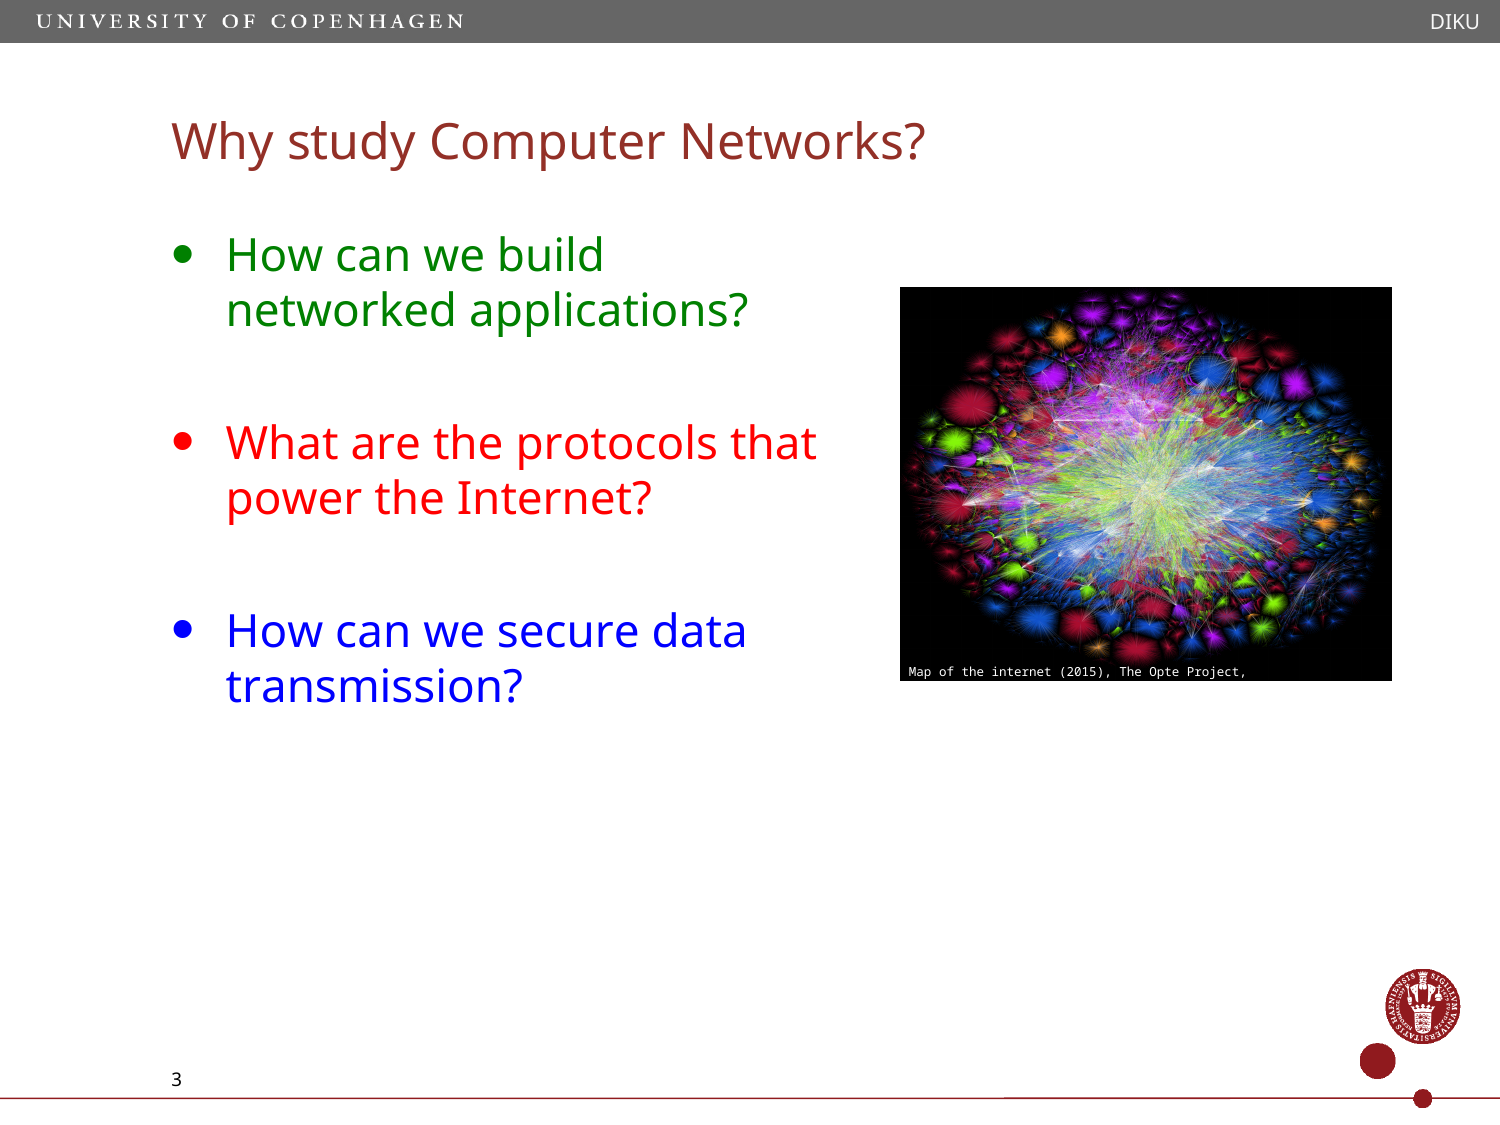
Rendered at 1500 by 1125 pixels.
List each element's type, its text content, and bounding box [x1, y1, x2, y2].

picture [0, 910, 1500, 1122]
text_box How can we build networked applications? What are the protocols that power the Internet? How can we secure data transmission? [171, 225, 833, 900]
text_box DIKU [469, 0, 1495, 43]
text_box Map of the internet (2015), The Opte Project, www.opte.org [894, 656, 1306, 702]
text_box Why study Computer Networks? [171, 75, 1329, 171]
picture [900, 287, 1392, 681]
text_box <number> [171, 1067, 522, 1092]
